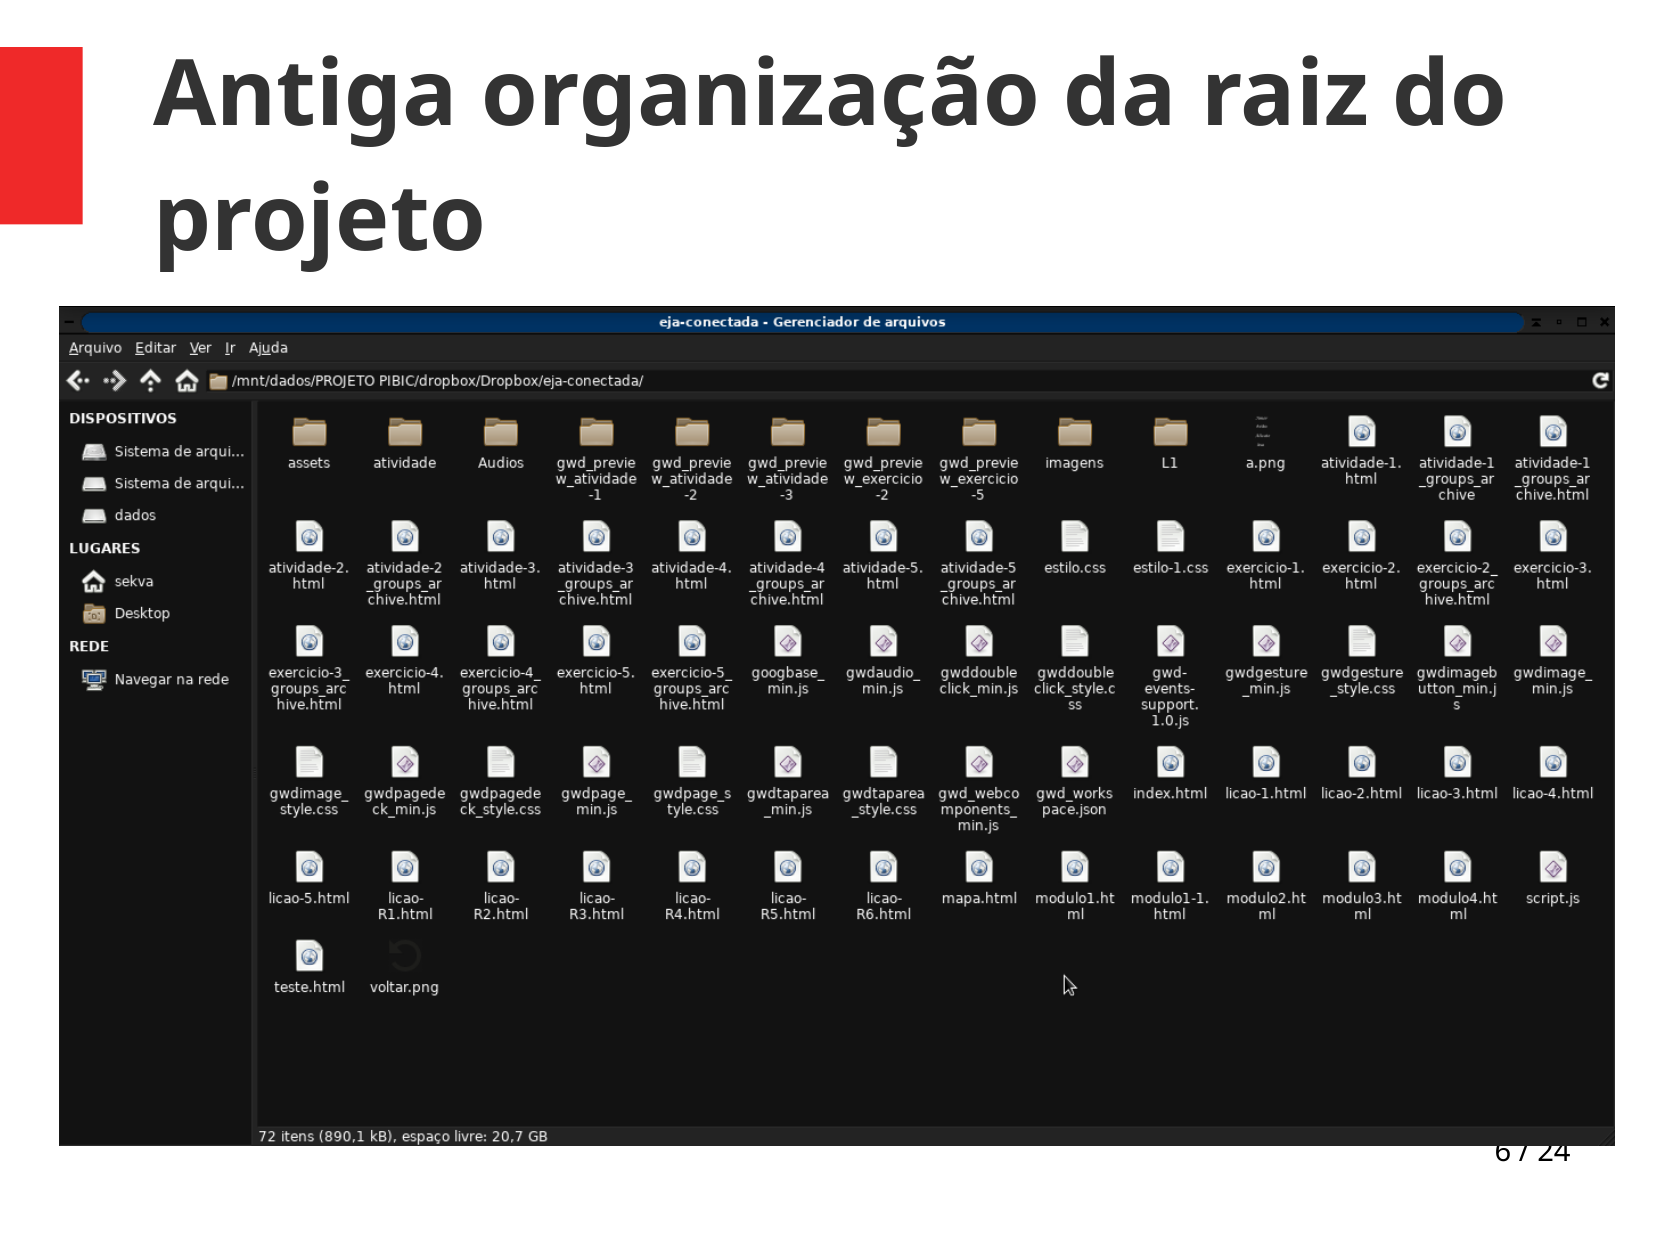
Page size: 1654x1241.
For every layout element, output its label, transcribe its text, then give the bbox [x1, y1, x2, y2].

title Antiga organização da raiz do projeto [118, 37, 1571, 269]
picture [59, 306, 1615, 1146]
